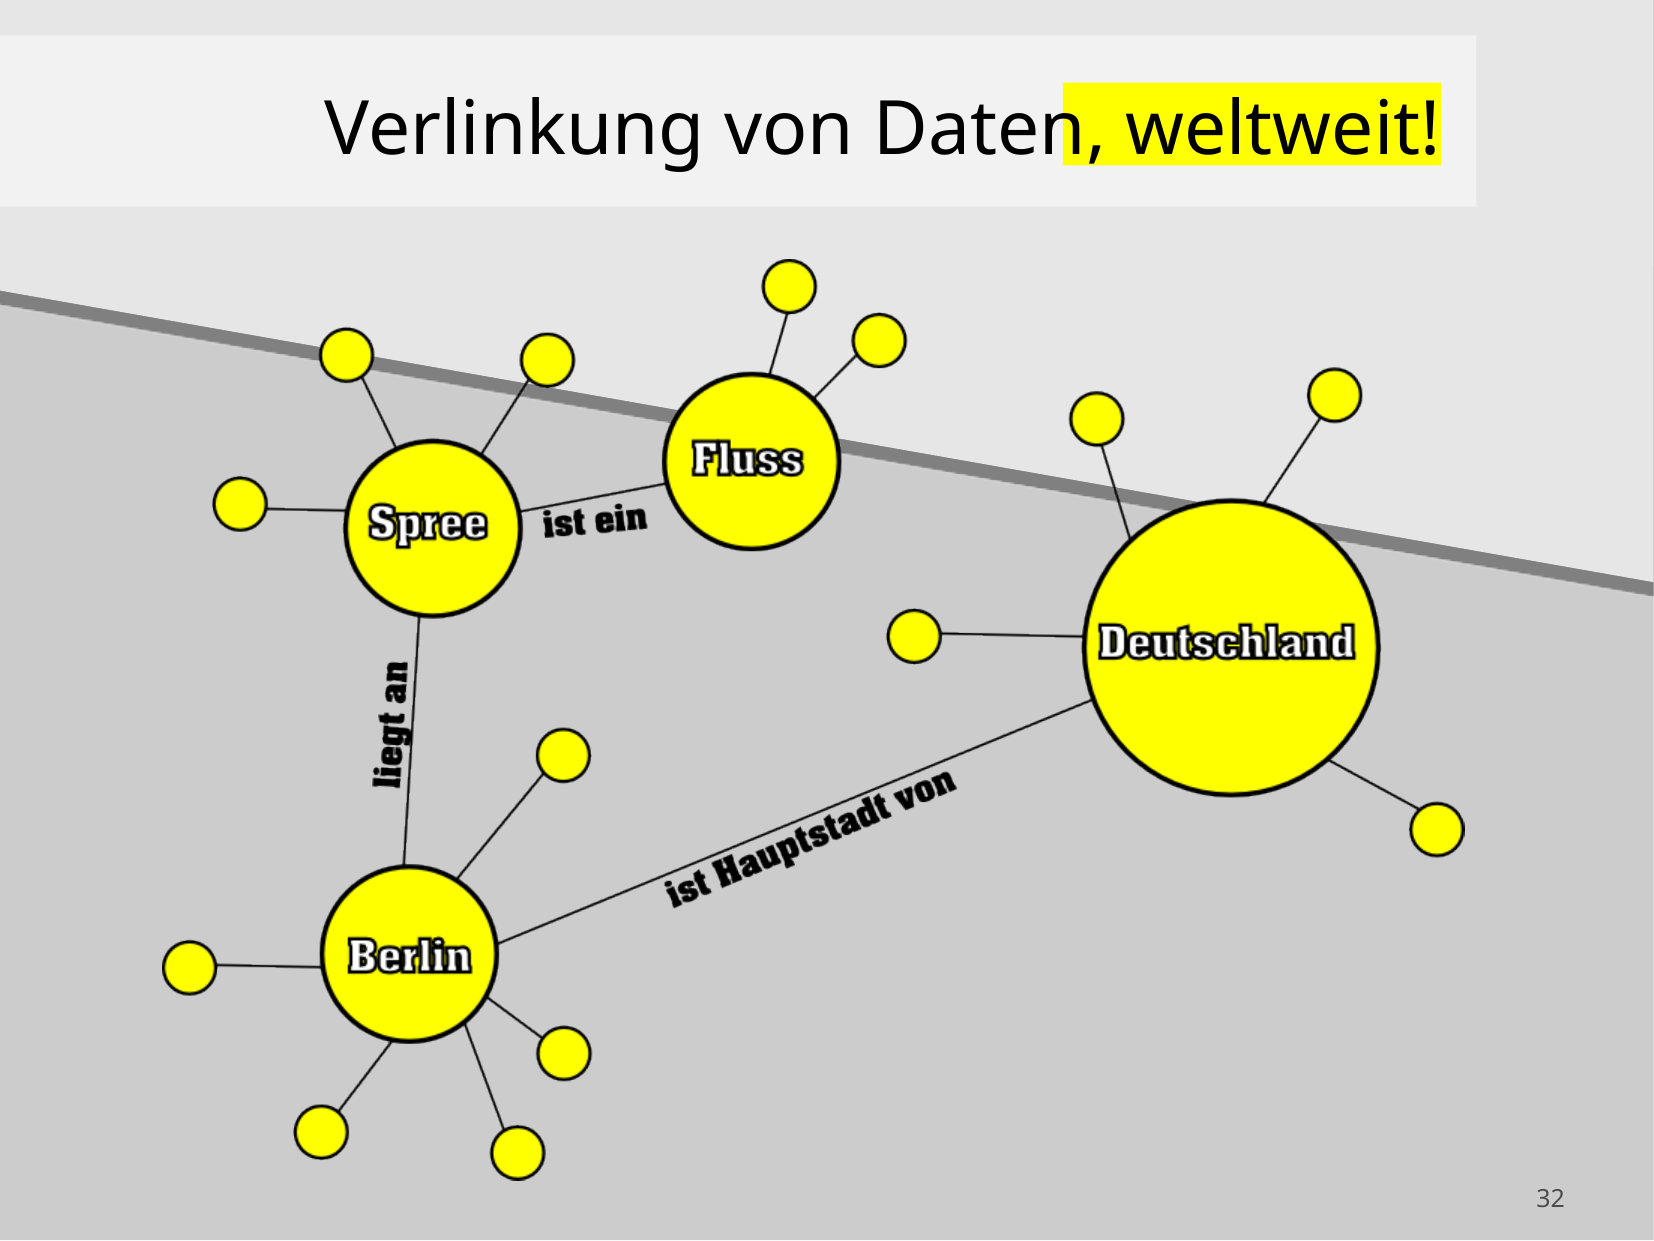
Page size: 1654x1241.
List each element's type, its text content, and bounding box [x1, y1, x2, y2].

text_box Verlinkung von Daten, weltweit! [22, 61, 1441, 189]
text_box [0, 35, 1477, 207]
picture [162, 259, 1465, 1181]
